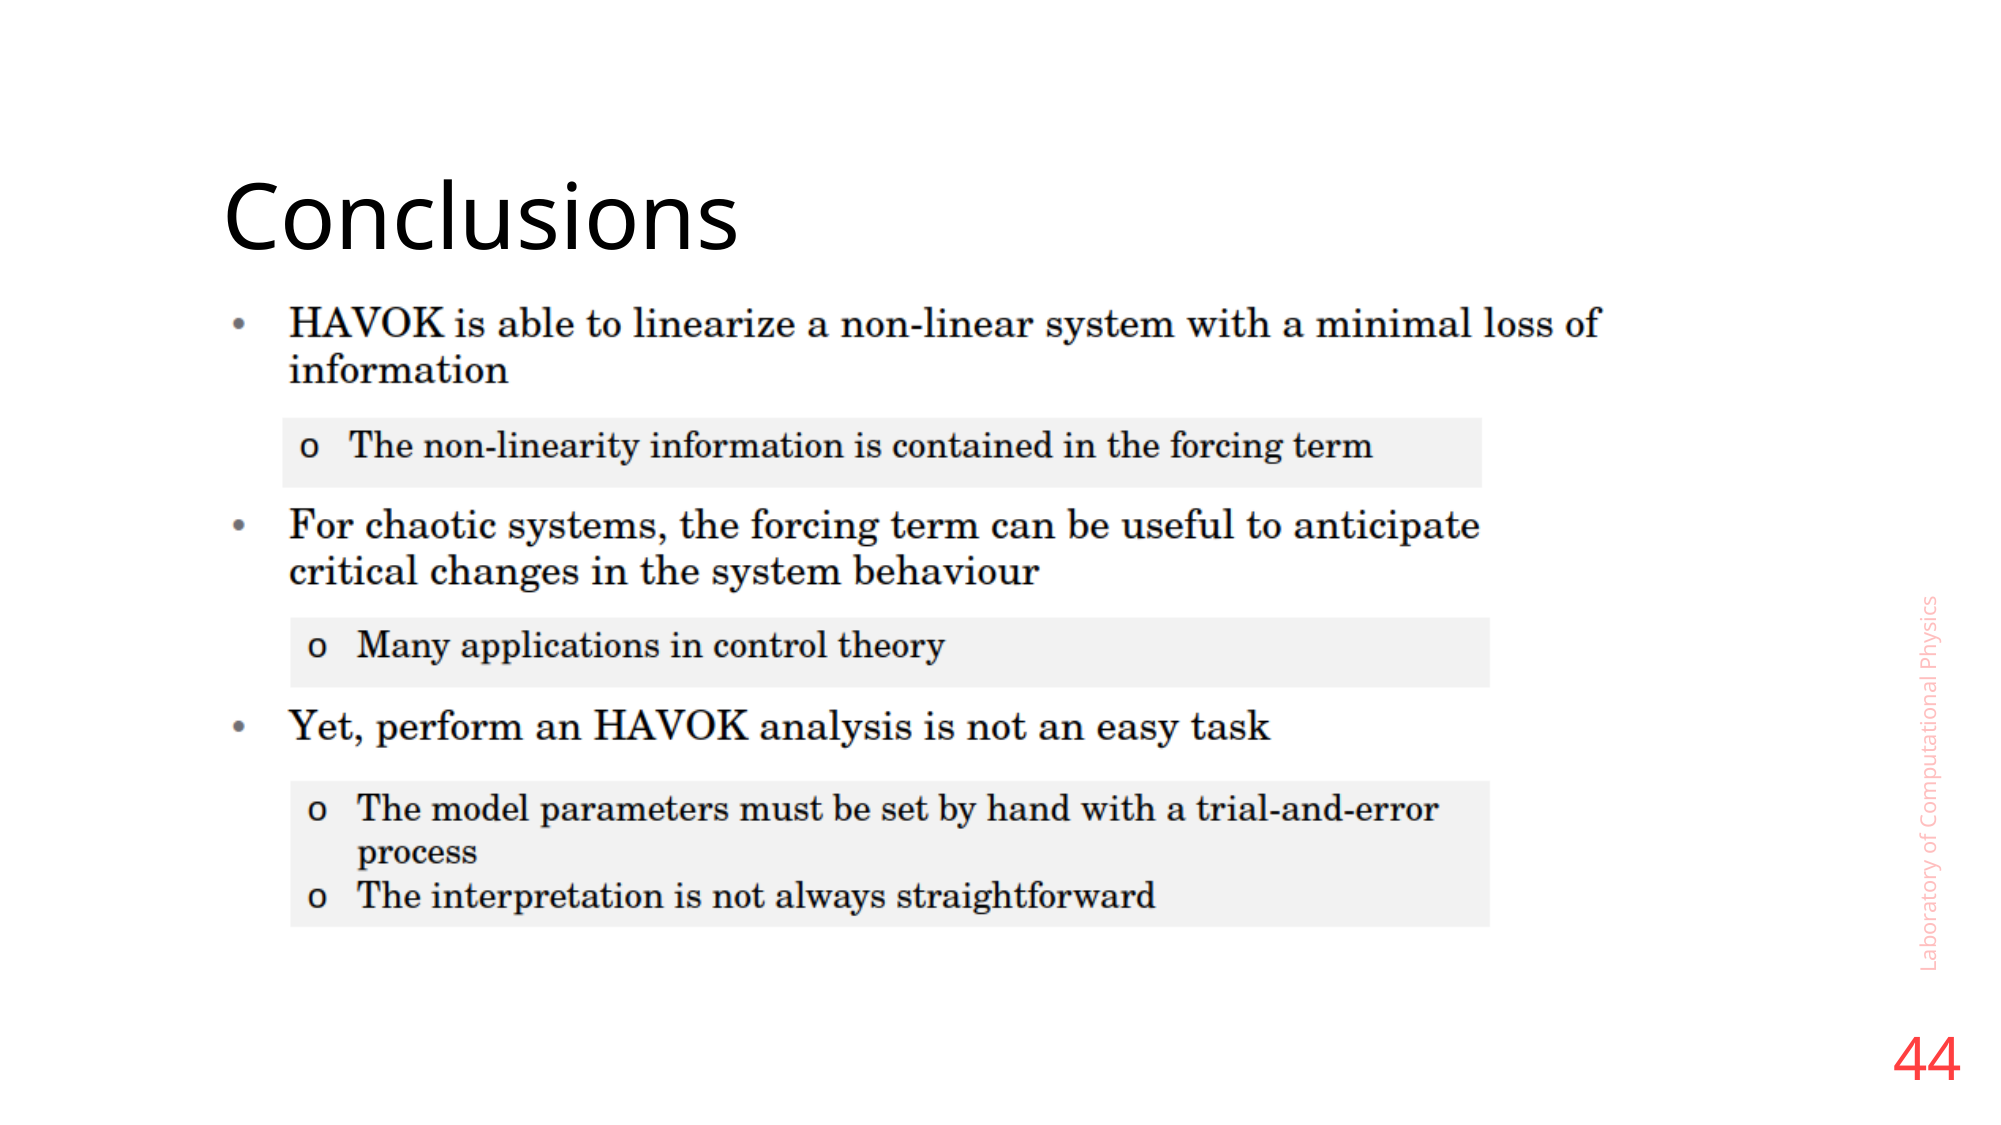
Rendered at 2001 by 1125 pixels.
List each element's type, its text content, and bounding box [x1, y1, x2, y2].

picture [207, 277, 1645, 989]
title Conclusions [206, 60, 1797, 278]
slide_number 44 [1852, 1012, 2000, 1110]
footer Laboratory of Computational Physics [1897, 400, 1958, 988]
